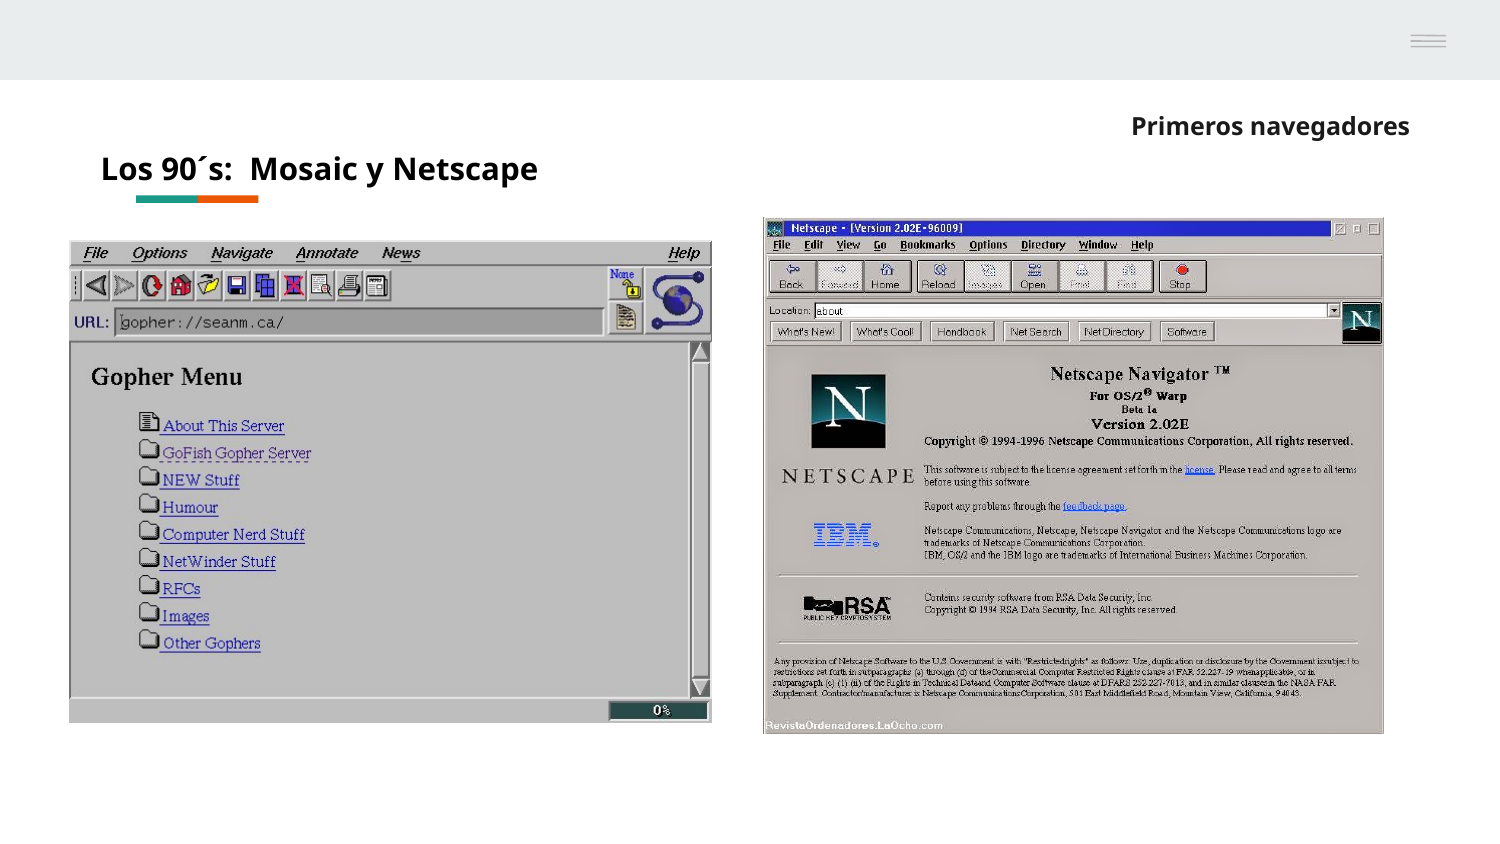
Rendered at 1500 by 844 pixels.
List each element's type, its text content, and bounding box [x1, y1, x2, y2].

list Los 90´s: Mosaic y Netscape [85, 128, 1040, 199]
picture [69, 240, 712, 723]
picture [763, 217, 1384, 734]
title Primeros navegadores [1116, 95, 1489, 156]
